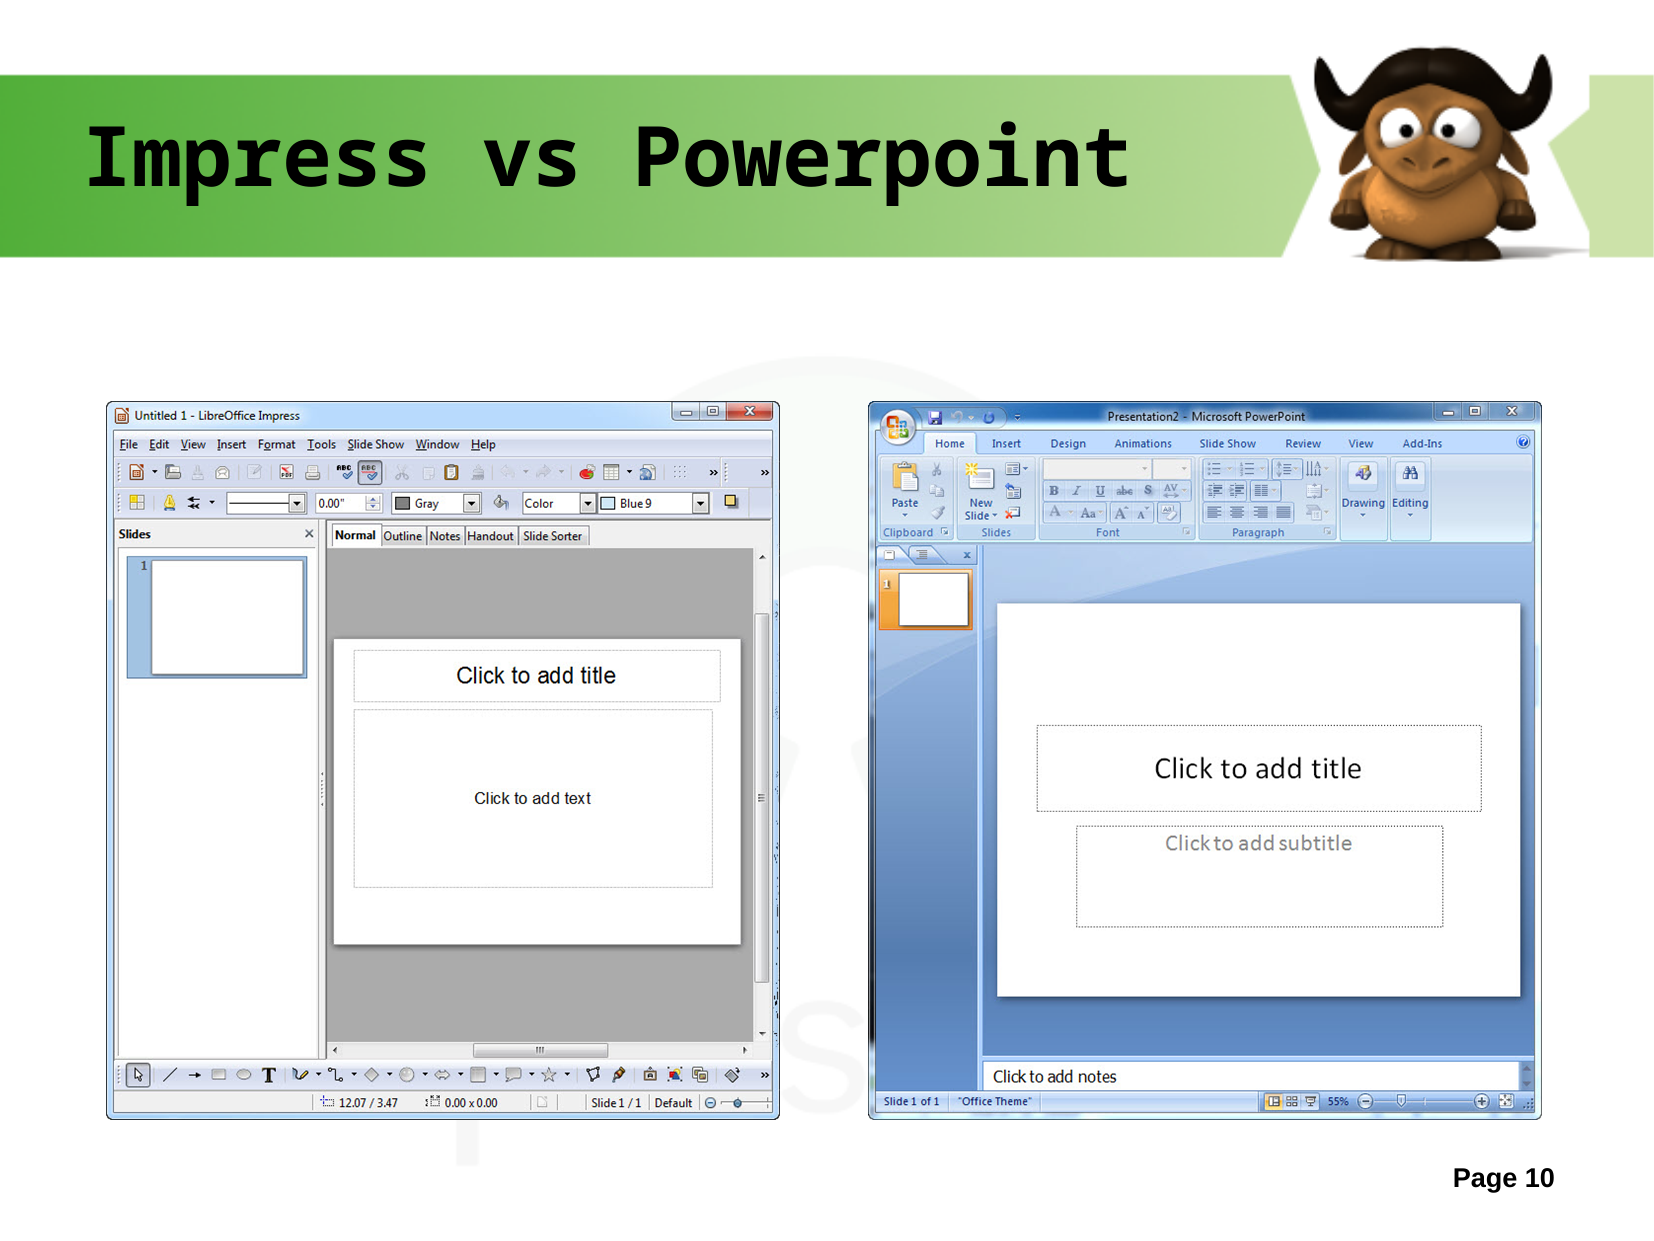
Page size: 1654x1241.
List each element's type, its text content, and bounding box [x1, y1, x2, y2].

title Impress vs Powerpoint [82, 49, 1571, 257]
picture [0, 0, 1654, 1241]
